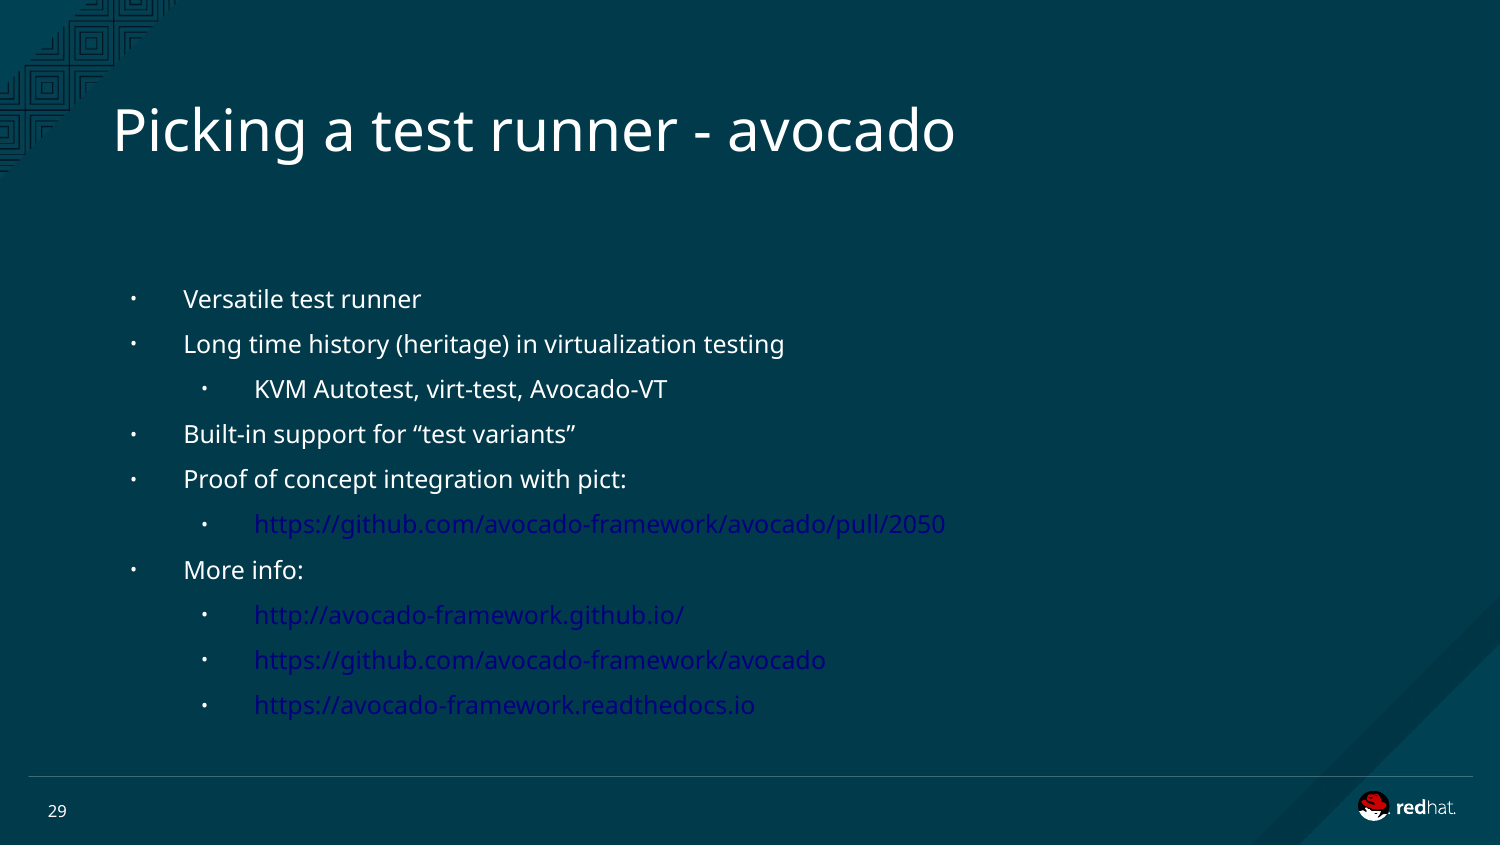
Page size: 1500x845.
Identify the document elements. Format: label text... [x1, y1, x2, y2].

title Picking a test runner - avocado [112, 0, 1388, 169]
picture [99, 38, 103, 49]
list Versatile test runner Long time history (heritage) in virtualization testing KVM Autotest, virt-test, Avocado-VT Built-in support for “test variants” Proof of concept integration with pict: https://github.com/avocado-framework/avocado/pull/2050 More info: http://avocado-framework.github.io/ https://github.com/avocado-framework/avocado https://avocado-framework.readthedocs.io [112, 281, 1388, 772]
